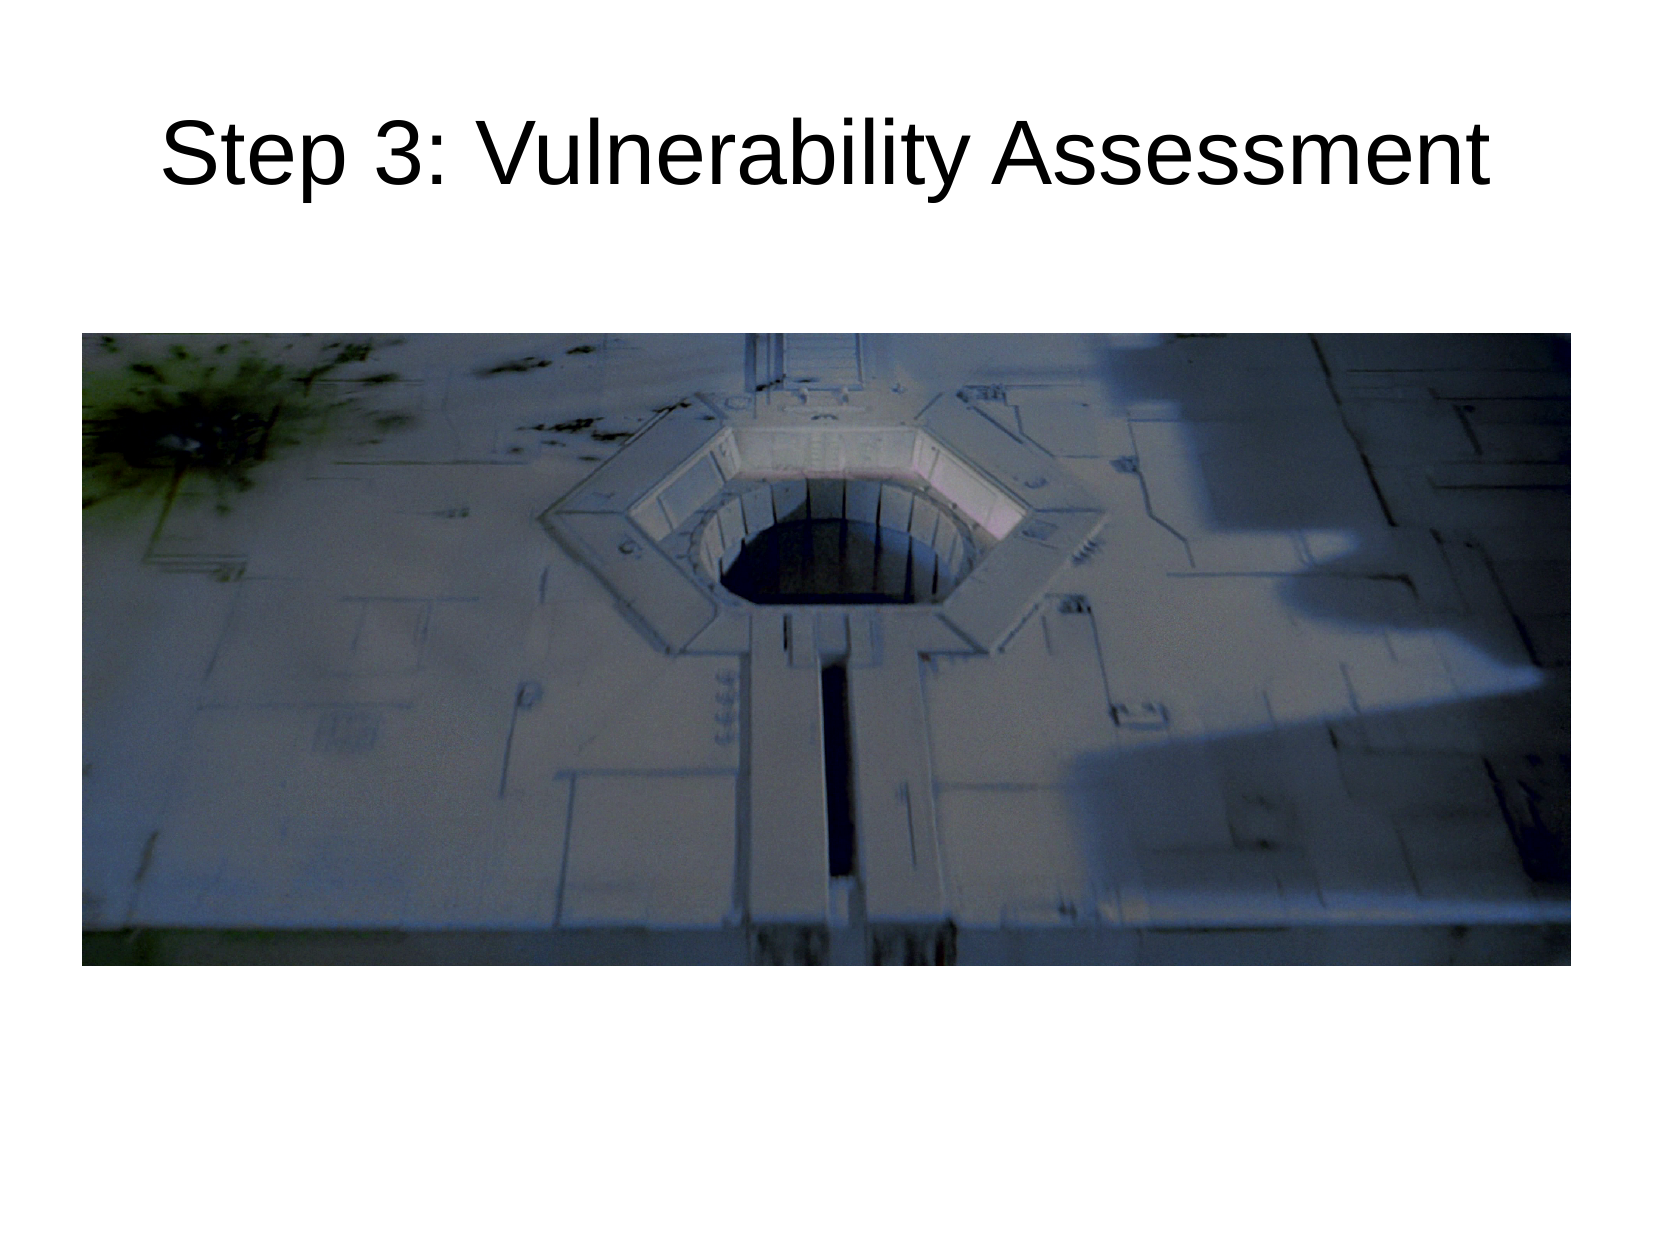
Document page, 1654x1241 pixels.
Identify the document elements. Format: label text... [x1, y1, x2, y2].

title Step 3: Vulnerability Assessment [82, 49, 1571, 257]
picture [82, 333, 1571, 966]
